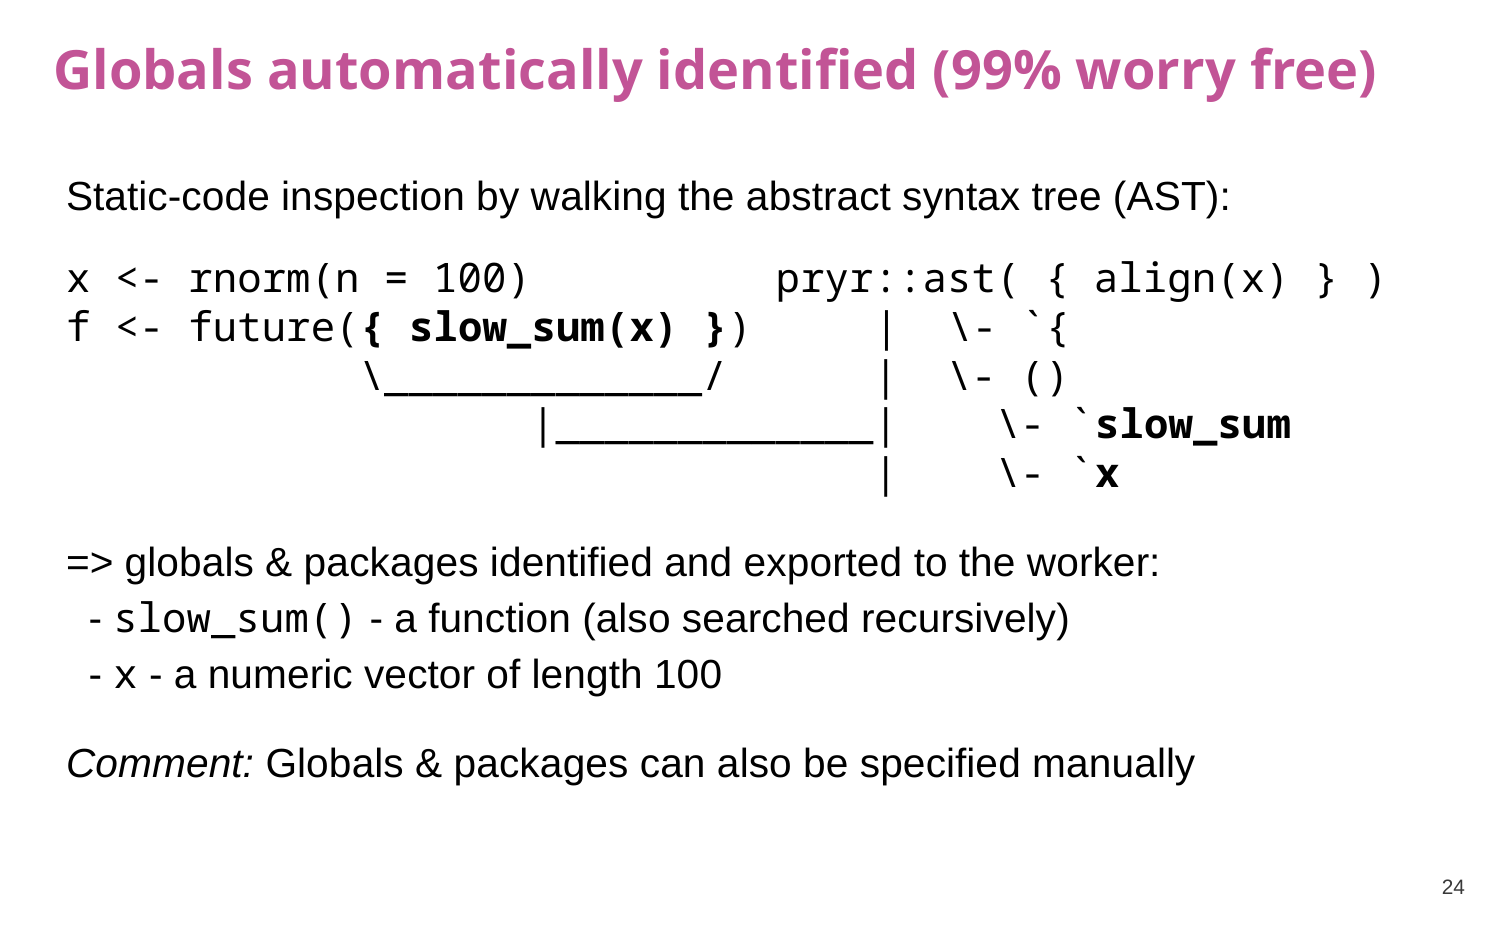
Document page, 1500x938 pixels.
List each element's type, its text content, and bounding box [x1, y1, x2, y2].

title Globals automatically identified (99% worry free) [38, 20, 1463, 136]
slide_number <number> [1389, 849, 1480, 922]
list Static-code inspection by walking the abstract syntax tree (AST): x <- rnorm(n = 100) pryr::ast( { align(x) } ) f <- future({ slow_sum(x) }) | \- `{ \_____________/ | \- () |_____________| \- `slow_sum | \- `x => globals & packages identified and exported to the worker: - slow_sum() - a function (also searched recursively) - x - a numeric vector of length 100 Comment: Globals & packages can also be specified manually [51, 147, 1449, 850]
